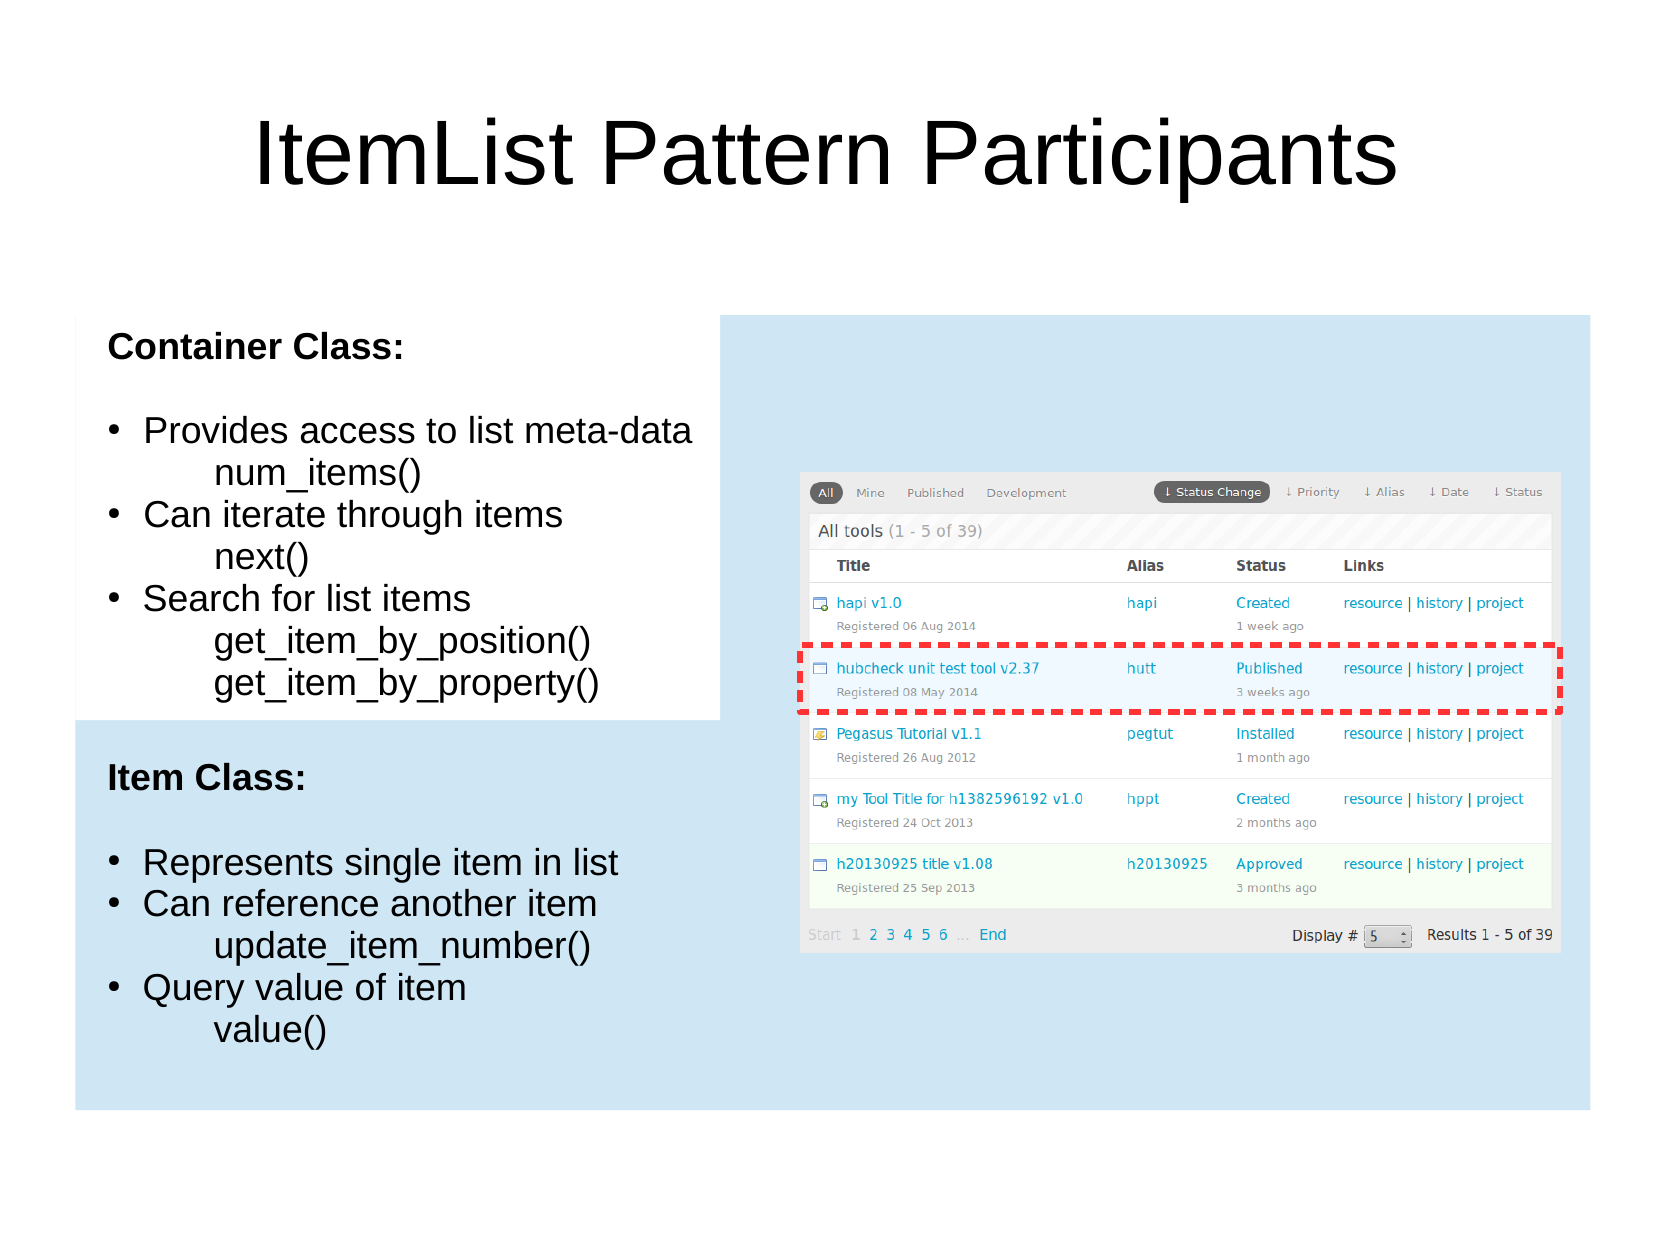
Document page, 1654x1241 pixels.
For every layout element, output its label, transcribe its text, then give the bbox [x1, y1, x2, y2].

text_box Item Class: Represents single item in list Can reference another item update_item_number() Query value of item value() [92, 749, 721, 1059]
picture [800, 472, 1561, 953]
title ItemList Pattern Participants [82, 49, 1571, 257]
text_box Container Class: Provides access to list meta-data num_items() Can iterate through items next() Search for list items get_item_by_position() get_item_by_property() [92, 318, 708, 712]
text_box [75, 314, 1591, 1111]
